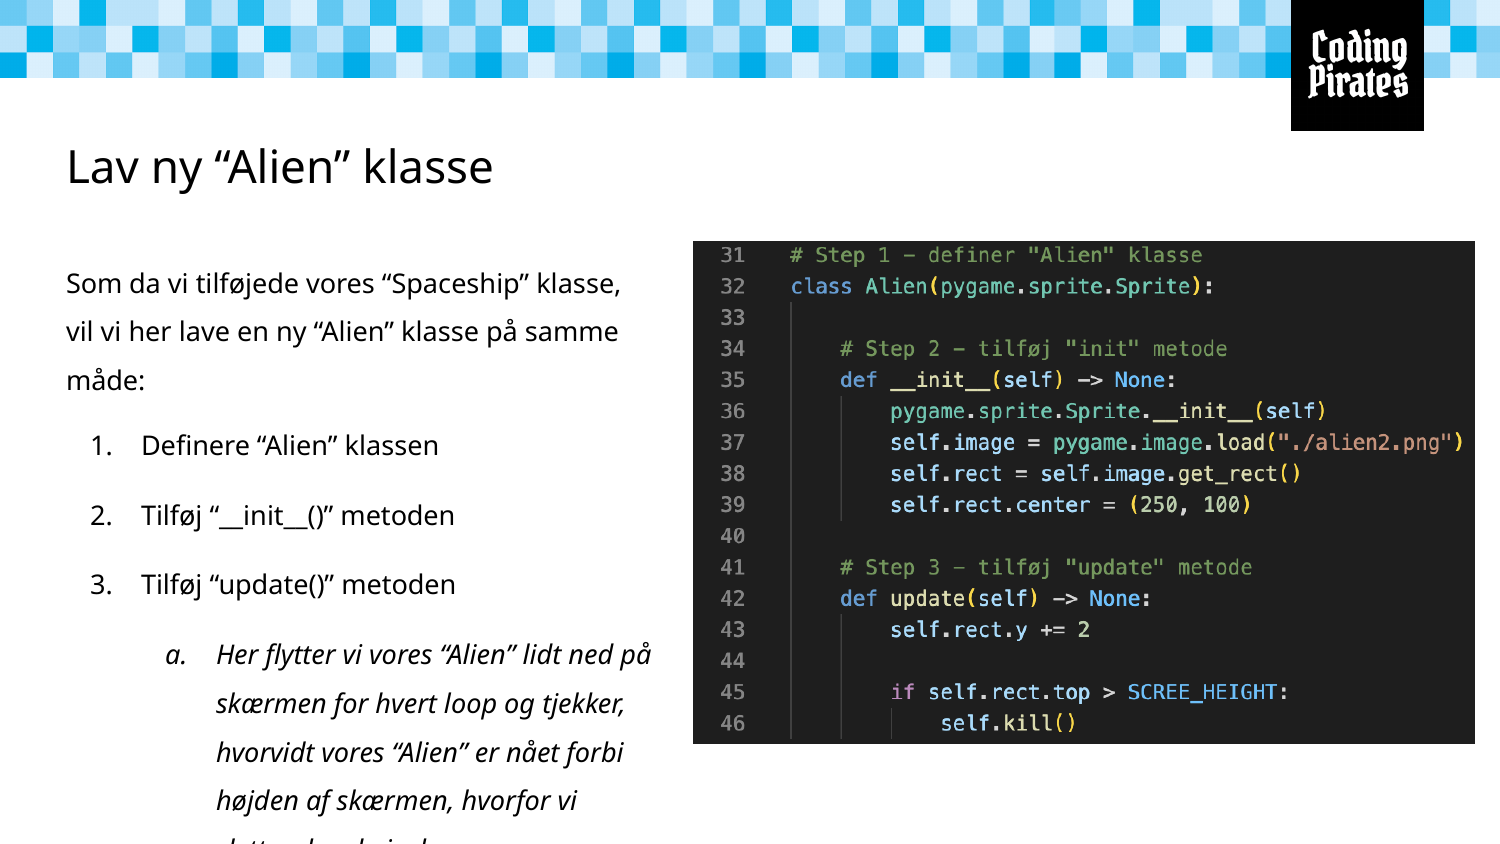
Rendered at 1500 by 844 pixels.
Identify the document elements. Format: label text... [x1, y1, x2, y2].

picture [0, 0, 1056, 78]
list Som da vi tilføjede vores “Spaceship” klasse, vil vi her lave en ny “Alien” klasse på samme måde: Definere “Alien” klassen Tilføj “__init__()” metoden Tilføj “update()” metoden Her flytter vi vores “Alien” lidt ned på skærmen for hvert loop og tjekker, hvorvidt vores “Alien” er nået forbi højden af skærmen, hvorfor vi sletter den, hvis den er [51, 234, 669, 800]
title Lav ny “Alien” klasse [51, 123, 1388, 217]
picture [1291, 0, 1424, 131]
picture [693, 241, 1475, 744]
